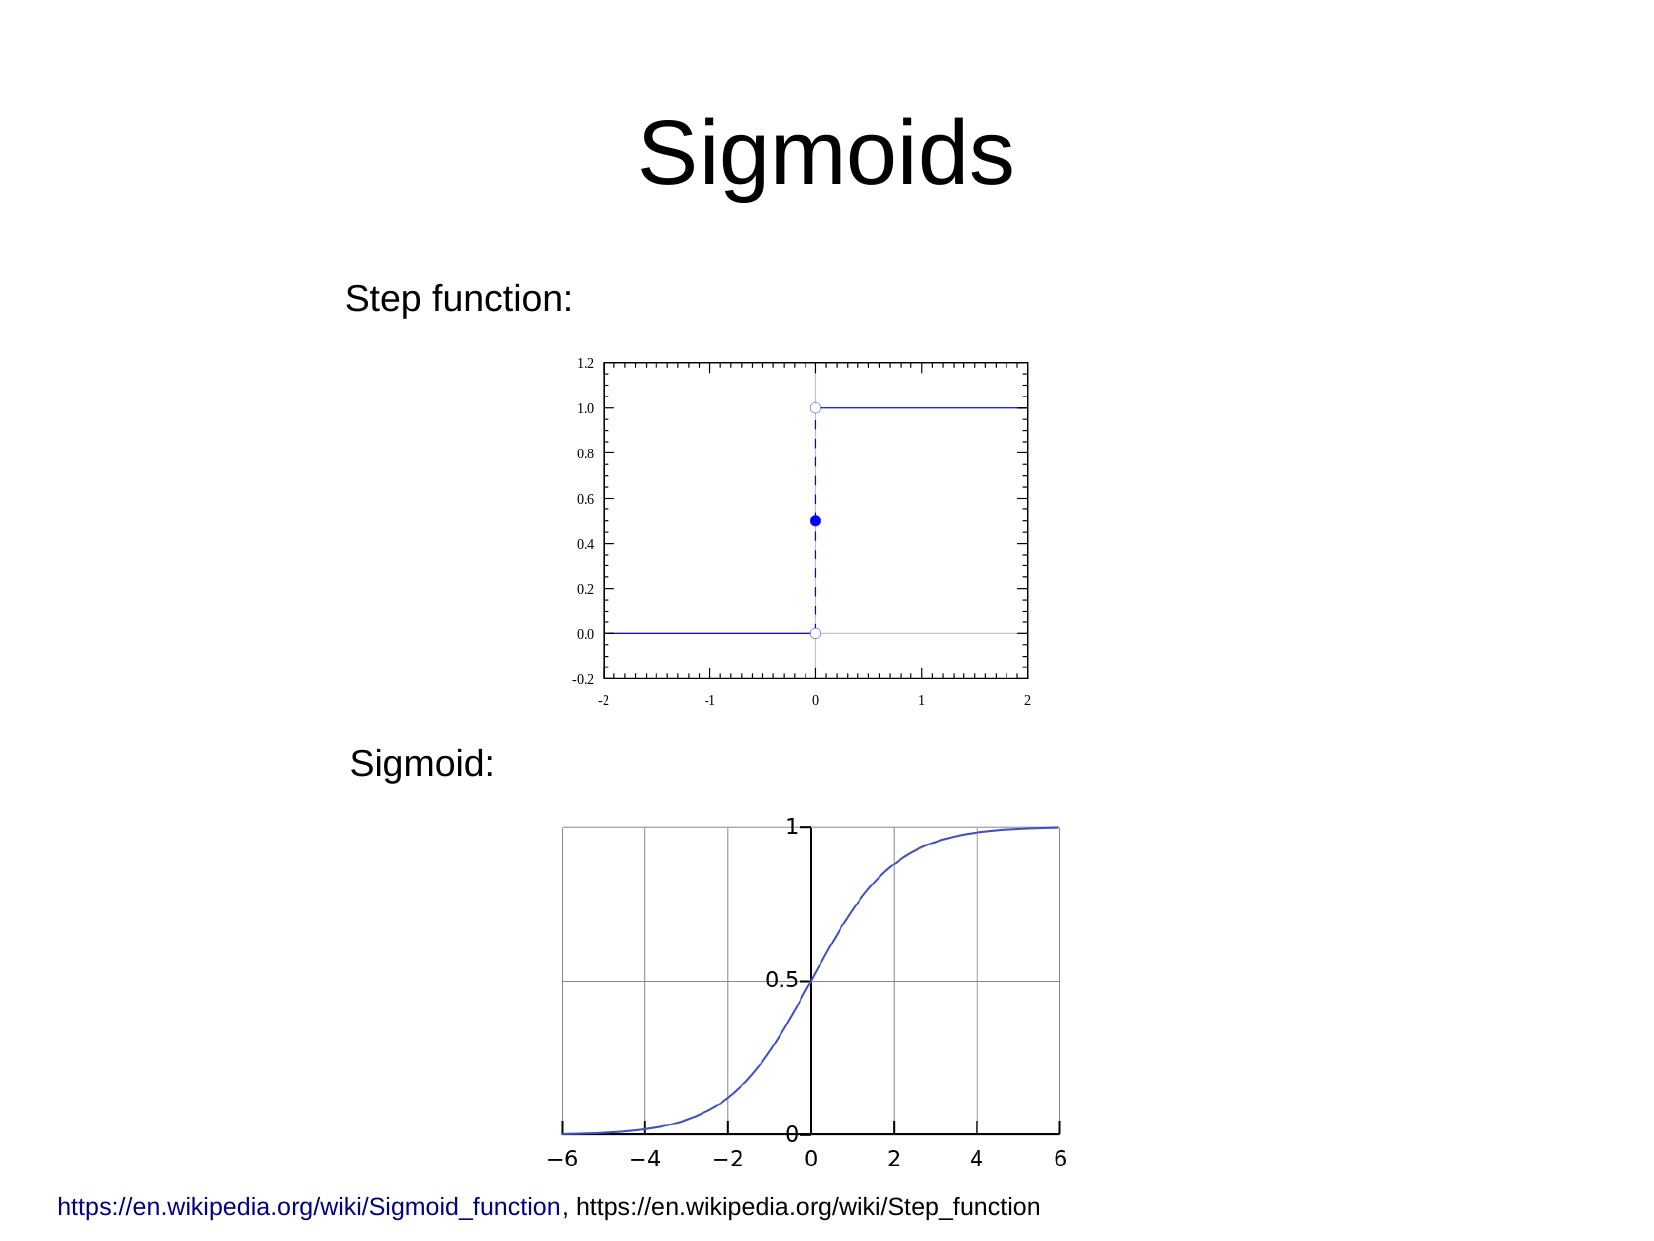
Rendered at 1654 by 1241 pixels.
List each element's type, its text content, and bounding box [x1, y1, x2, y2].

title Sigmoids [82, 49, 1571, 257]
text_box Sigmoid: [334, 735, 511, 792]
text_box Step function: [330, 270, 589, 327]
text_box https://en.wikipedia.org/wiki/Sigmoid_function, https://en.wikipedia.org/wiki/Step_function [42, 1185, 1471, 1231]
picture [555, 343, 1057, 721]
picture [525, 804, 1096, 1185]
